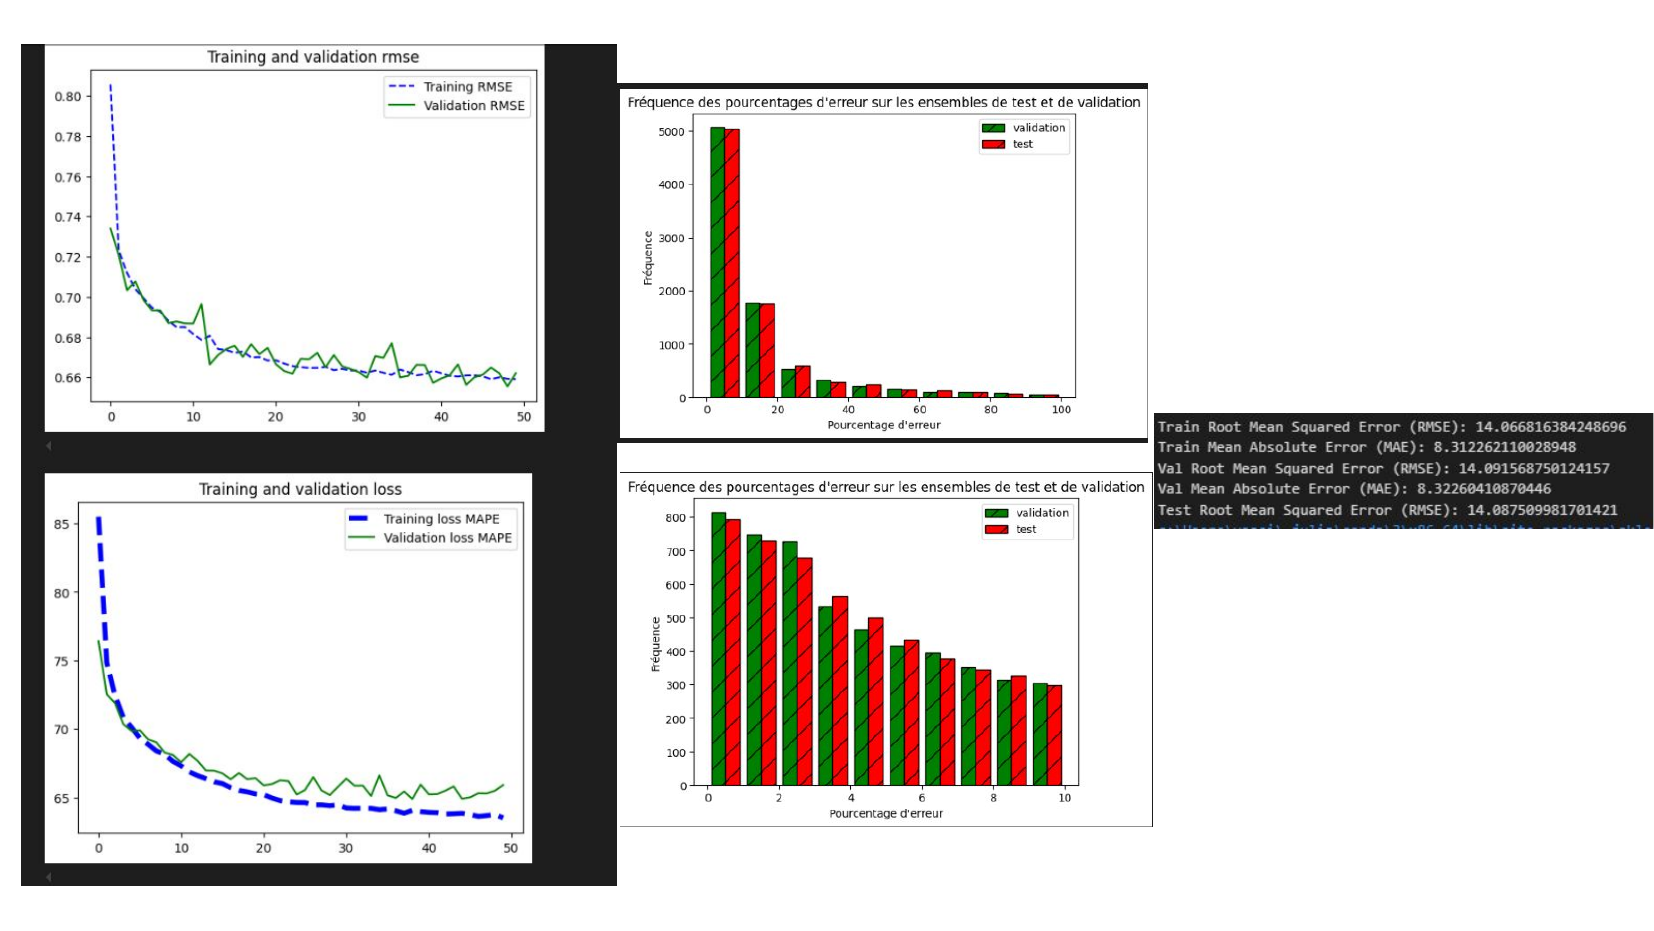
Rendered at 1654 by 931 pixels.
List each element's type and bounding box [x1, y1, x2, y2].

picture [620, 472, 1153, 827]
picture [21, 44, 1148, 886]
picture [1154, 413, 1654, 529]
